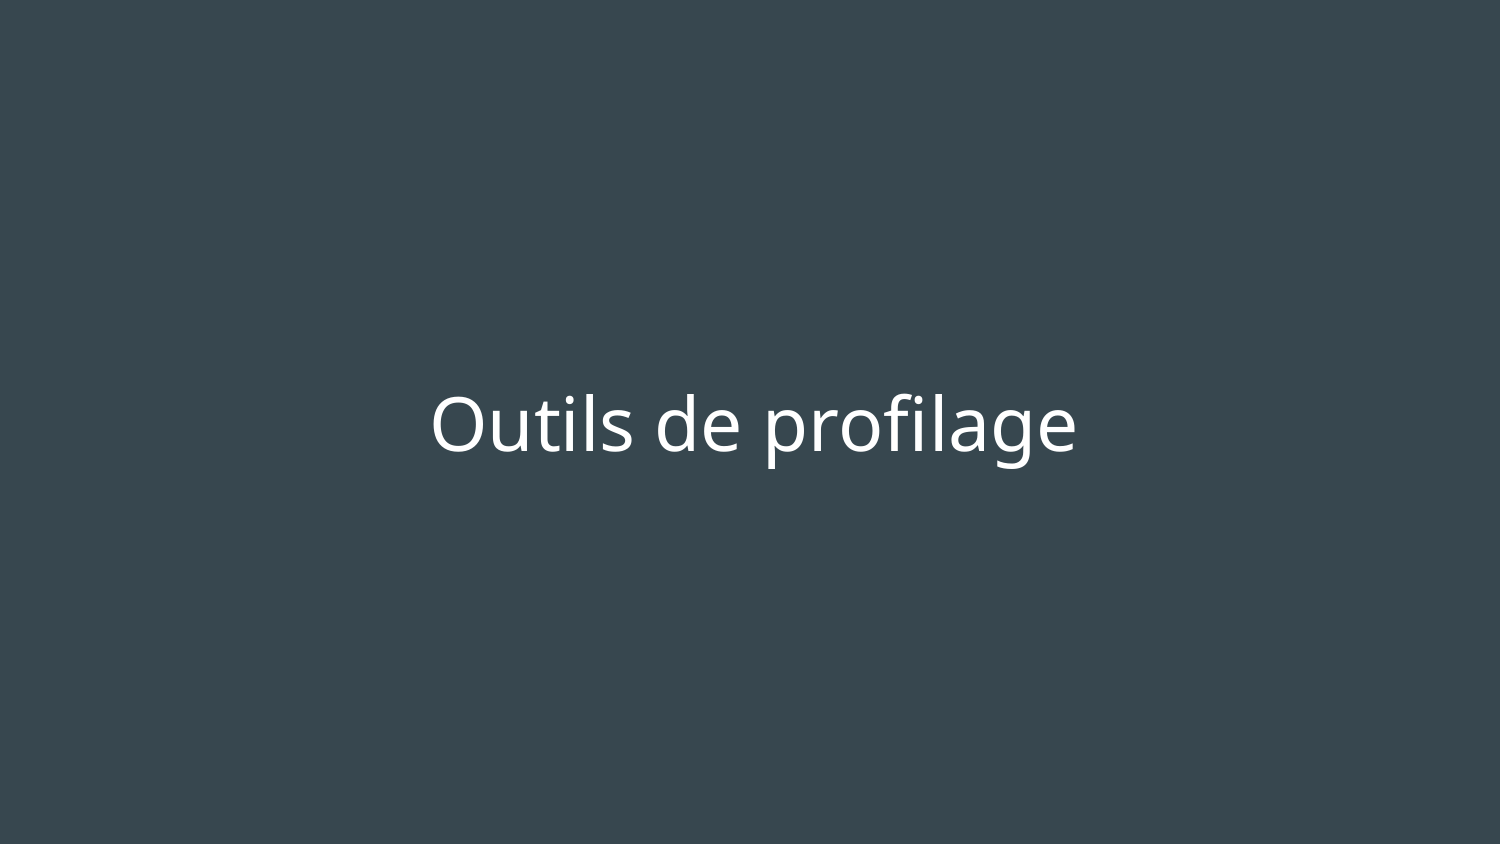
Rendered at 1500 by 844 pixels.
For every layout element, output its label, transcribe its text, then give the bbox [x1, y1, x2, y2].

title Outils de profilage [110, 351, 1399, 493]
